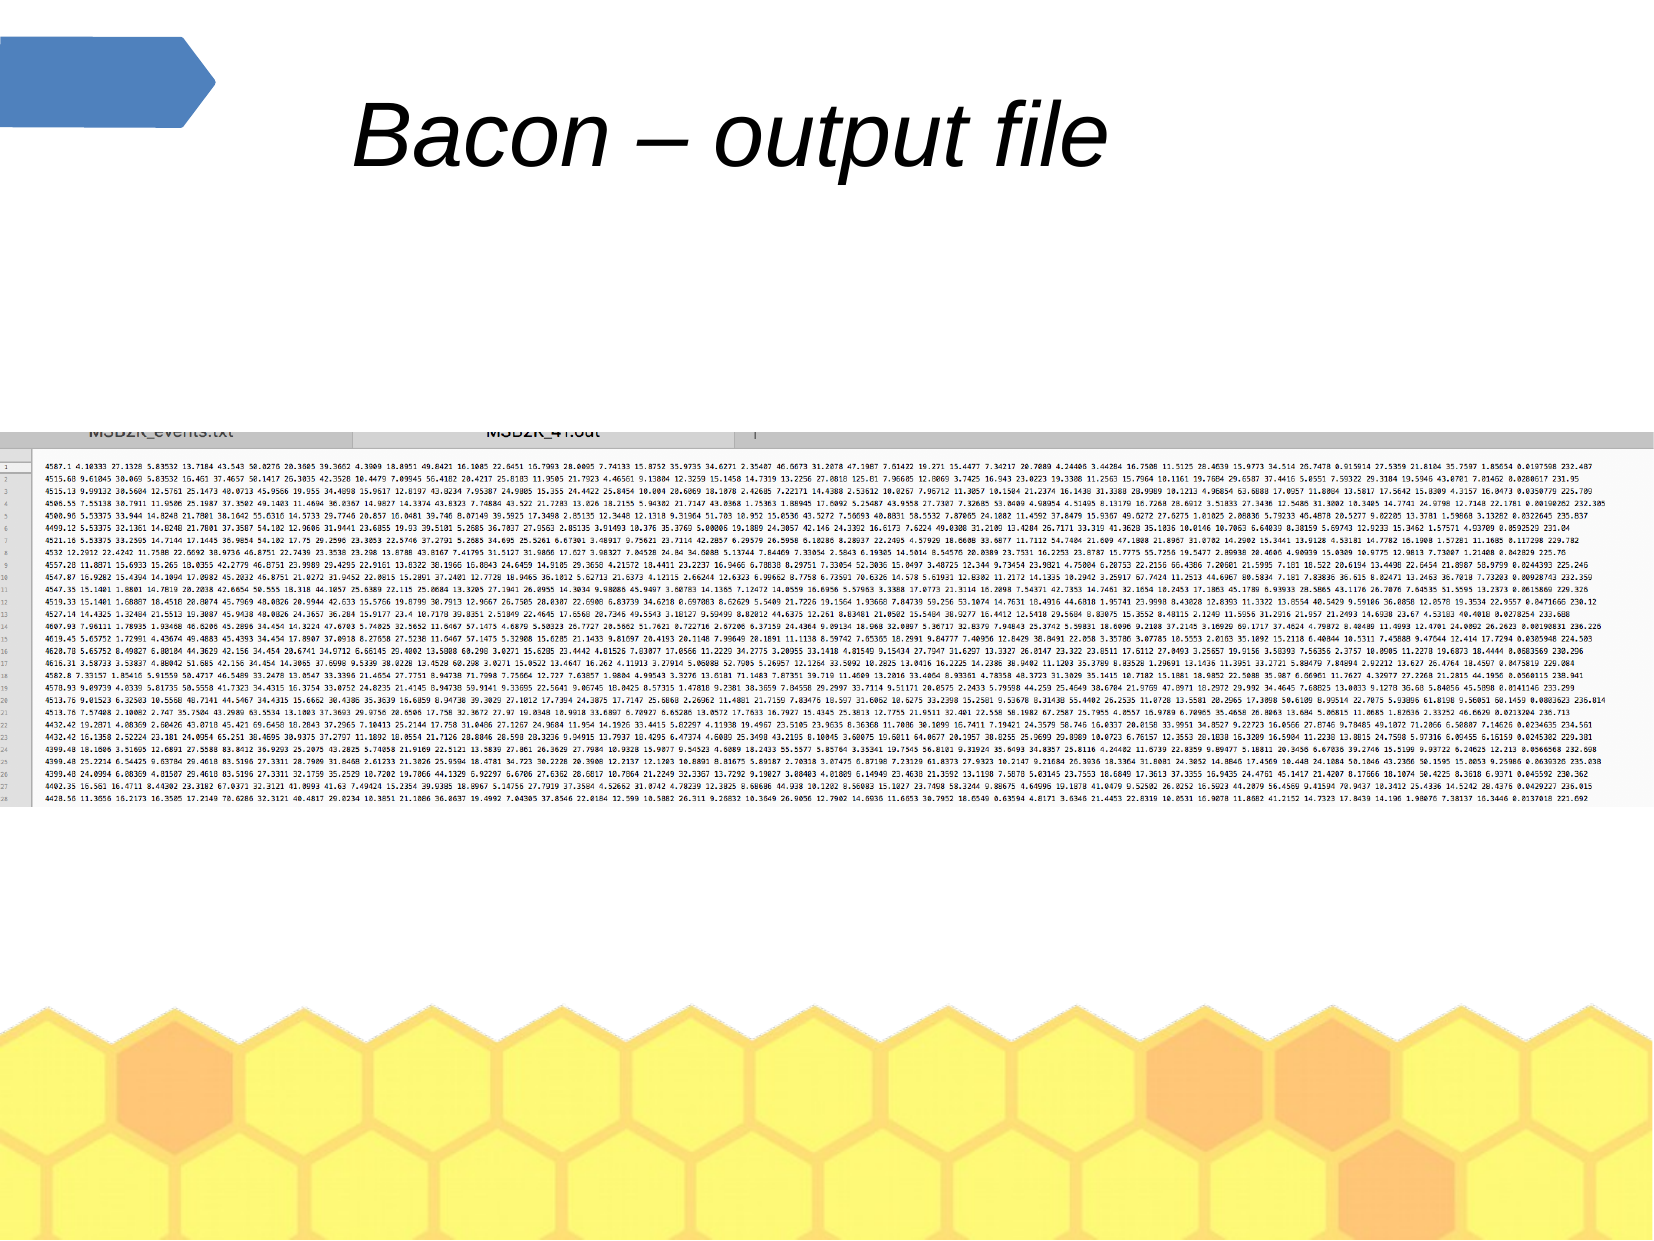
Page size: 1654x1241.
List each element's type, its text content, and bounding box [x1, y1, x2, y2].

picture [0, 1001, 1653, 1240]
text_box Bacon – output file [351, 21, 1560, 253]
picture [0, 432, 1654, 807]
